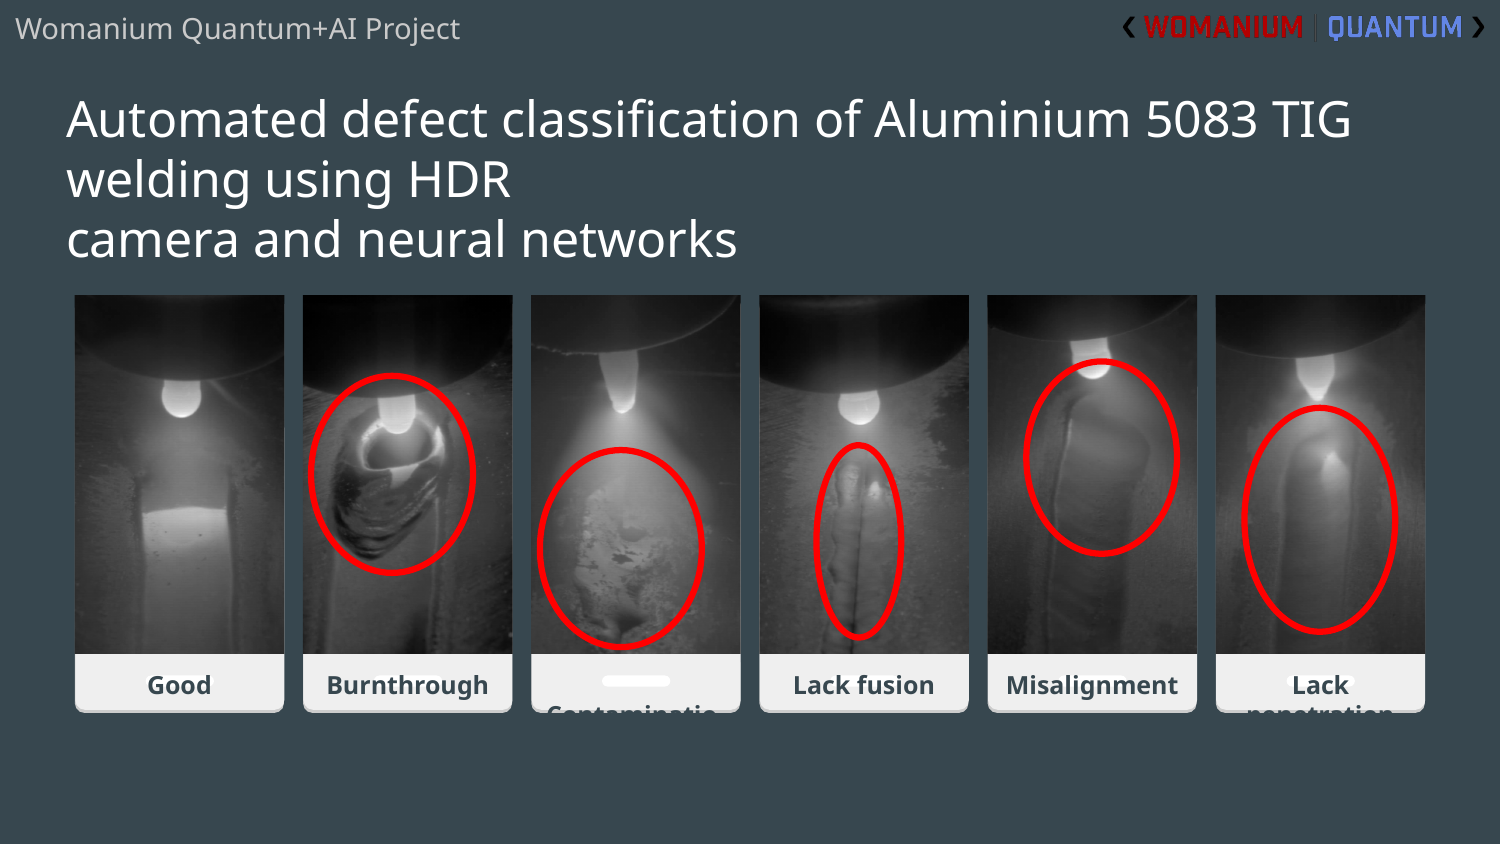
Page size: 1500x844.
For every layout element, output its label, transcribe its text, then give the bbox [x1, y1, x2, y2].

text_box Good [74, 654, 285, 714]
picture [302, 295, 513, 654]
text_box Burnthrough [302, 654, 513, 714]
text_box Lack penetration [1215, 654, 1426, 745]
picture [74, 295, 285, 654]
text_box Misalignment [987, 654, 1198, 714]
picture [759, 295, 969, 654]
picture [1215, 295, 1426, 654]
picture [1122, 14, 1485, 42]
text_box Womanium Quantum+AI Project [0, 0, 612, 61]
title Automated defect classification of Aluminium 5083 TIG welding using HDR camera and neural networks [51, 72, 1449, 167]
picture [987, 295, 1198, 654]
picture [531, 295, 741, 654]
text_box Contamination [531, 654, 741, 714]
text_box Lack fusion [759, 654, 969, 714]
